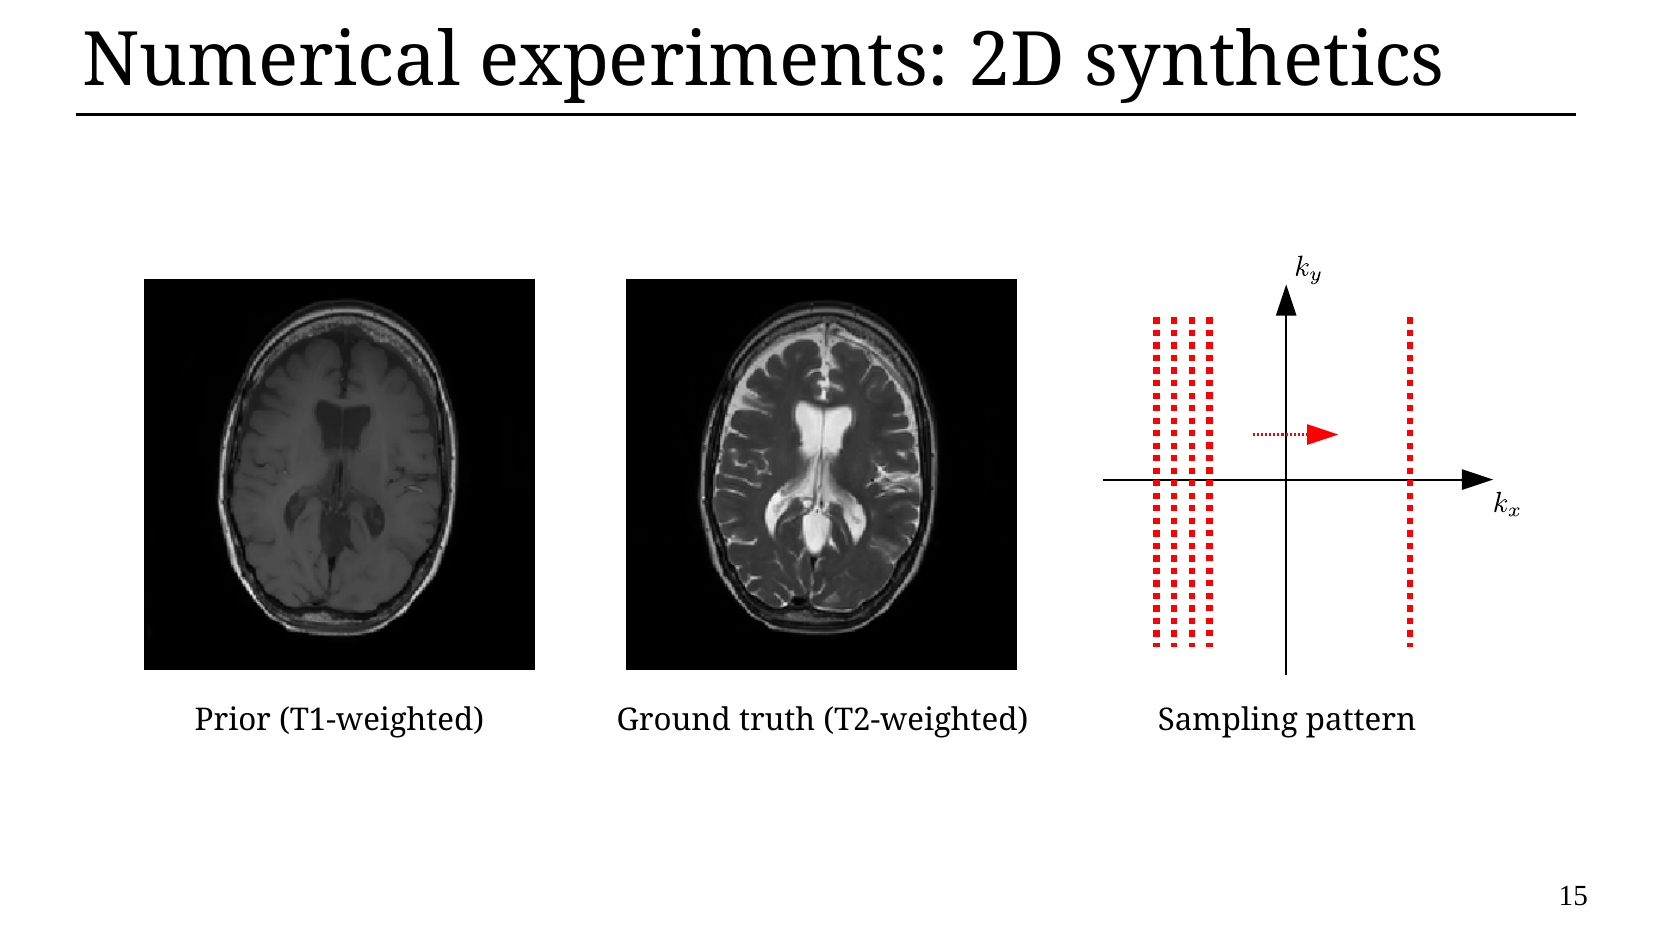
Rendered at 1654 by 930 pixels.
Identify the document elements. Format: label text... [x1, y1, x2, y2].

title Numerical experiments: 2D synthetics [82, 7, 1571, 105]
picture [1492, 491, 1520, 517]
picture [144, 279, 535, 670]
picture [626, 279, 1017, 670]
text_box Ground truth (T2-weighted) [582, 689, 1063, 741]
text_box Prior (T1-weighted) [148, 689, 531, 741]
text_box Sampling pattern [1131, 689, 1443, 741]
picture [1293, 254, 1322, 286]
